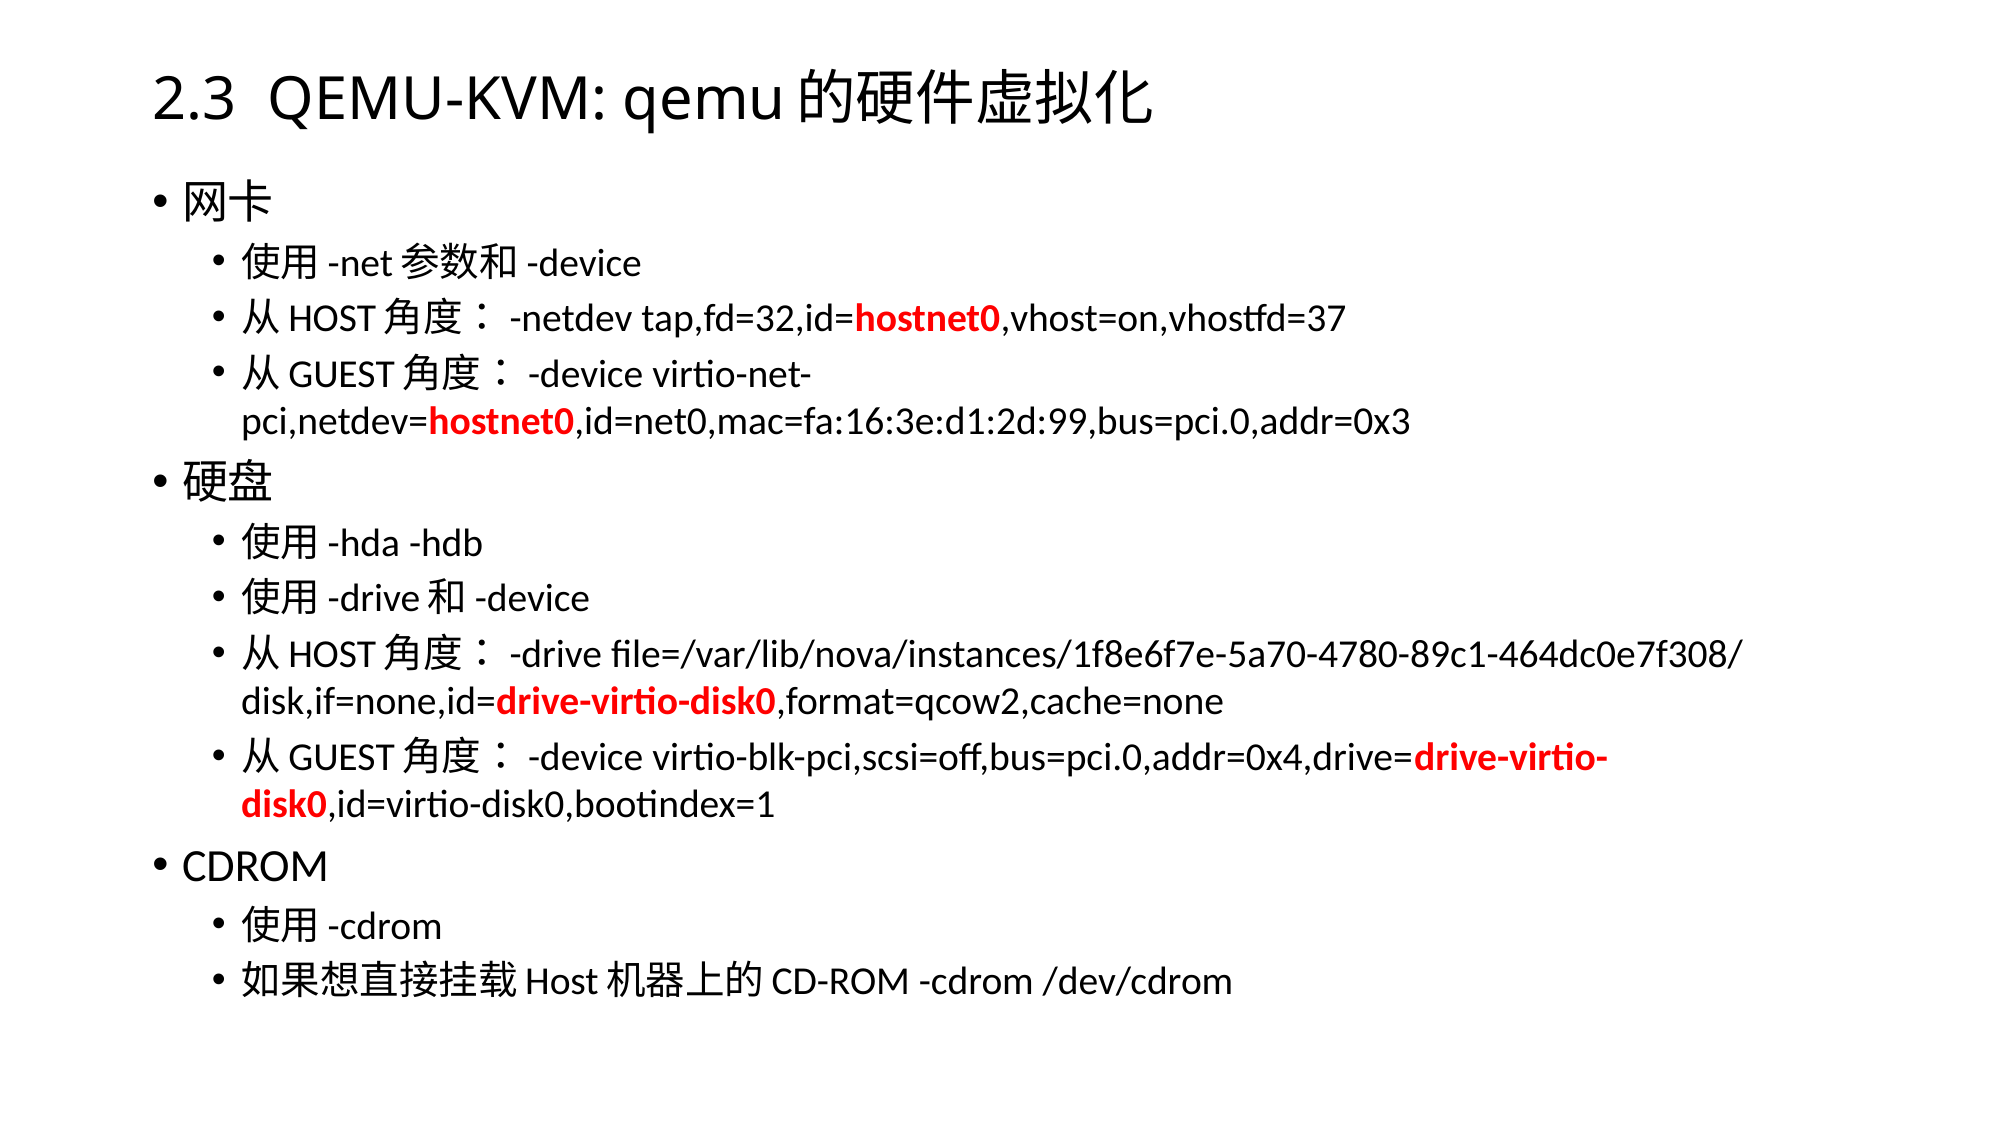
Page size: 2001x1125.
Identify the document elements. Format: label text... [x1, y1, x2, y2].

title 2.3 QEMU-KVM: qemu的硬件虚拟化 [137, 59, 1863, 140]
list 网卡 使用-net参数和-device 从HOST角度：-netdev tap,fd=32,id=hostnet0,vhost=on,vhostfd=37 从GUEST角度：-device virtio-net-pci,netdev=hostnet0,id=net0,mac=fa:16:3e:d1:2d:99,bus=pci.0,addr=0x3 硬盘 使用-hda -hdb 使用-drive和-device 从HOST角度：-drive file=/var/lib/nova/instances/1f8e6f7e-5a70-4780-89c1-464dc0e7f308/disk,if=none,id=drive-virtio-disk0,format=qcow2,cache=none 从GUEST角度：-device virtio-blk-pci,scsi=off,bus=pci.0,addr=0x4,drive=drive-virtio-disk0,id=virtio-disk0,bootindex=1 CDROM 使用-cdrom 如果想直接挂载Host机器上的CD-ROM -cdrom /dev/cdrom [137, 171, 1863, 1014]
